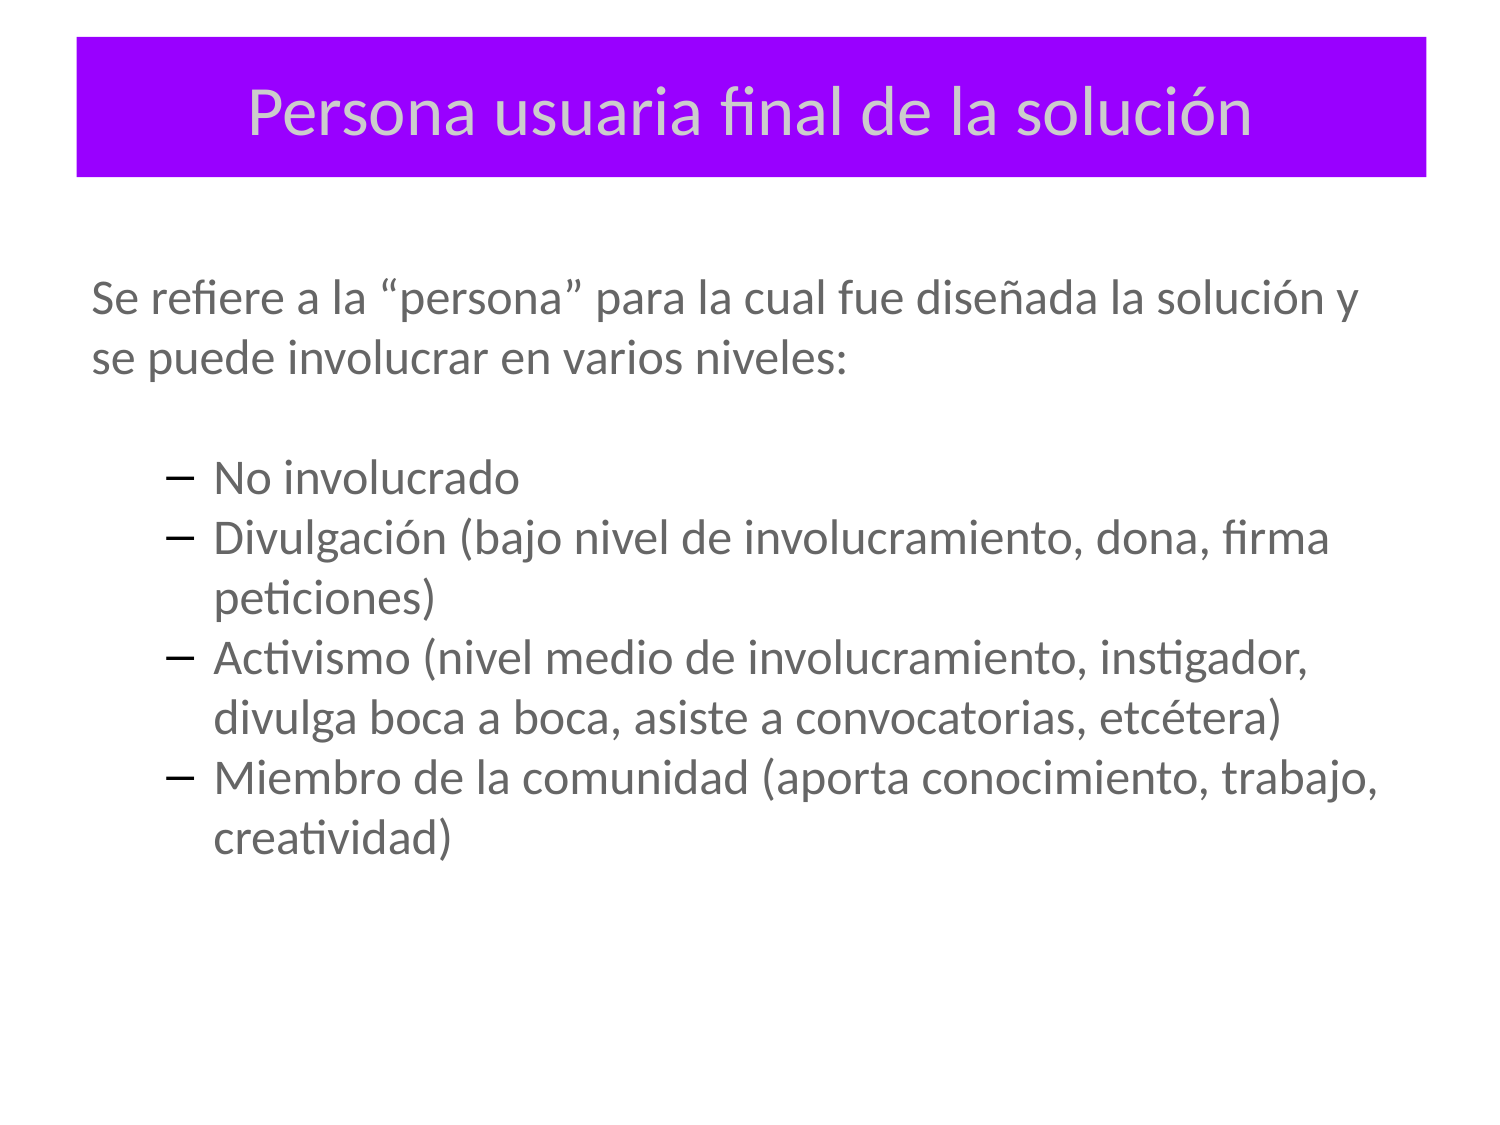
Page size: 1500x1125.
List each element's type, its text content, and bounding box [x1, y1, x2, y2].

text_box Persona usuaria final de la solución [76, 36, 1427, 178]
text_box Se refiere a la “persona” para la cual fue diseñada la solución y se puede involucrar en varios niveles: No involucrado Divulgación (bajo nivel de involucramiento, dona, firma peticiones) Activismo (nivel medio de involucramiento, instigador, divulga boca a boca, asiste a convocatorias, etcétera) Miembro de la comunidad (aporta conocimiento, trabajo, creatividad) [76, 257, 1427, 793]
